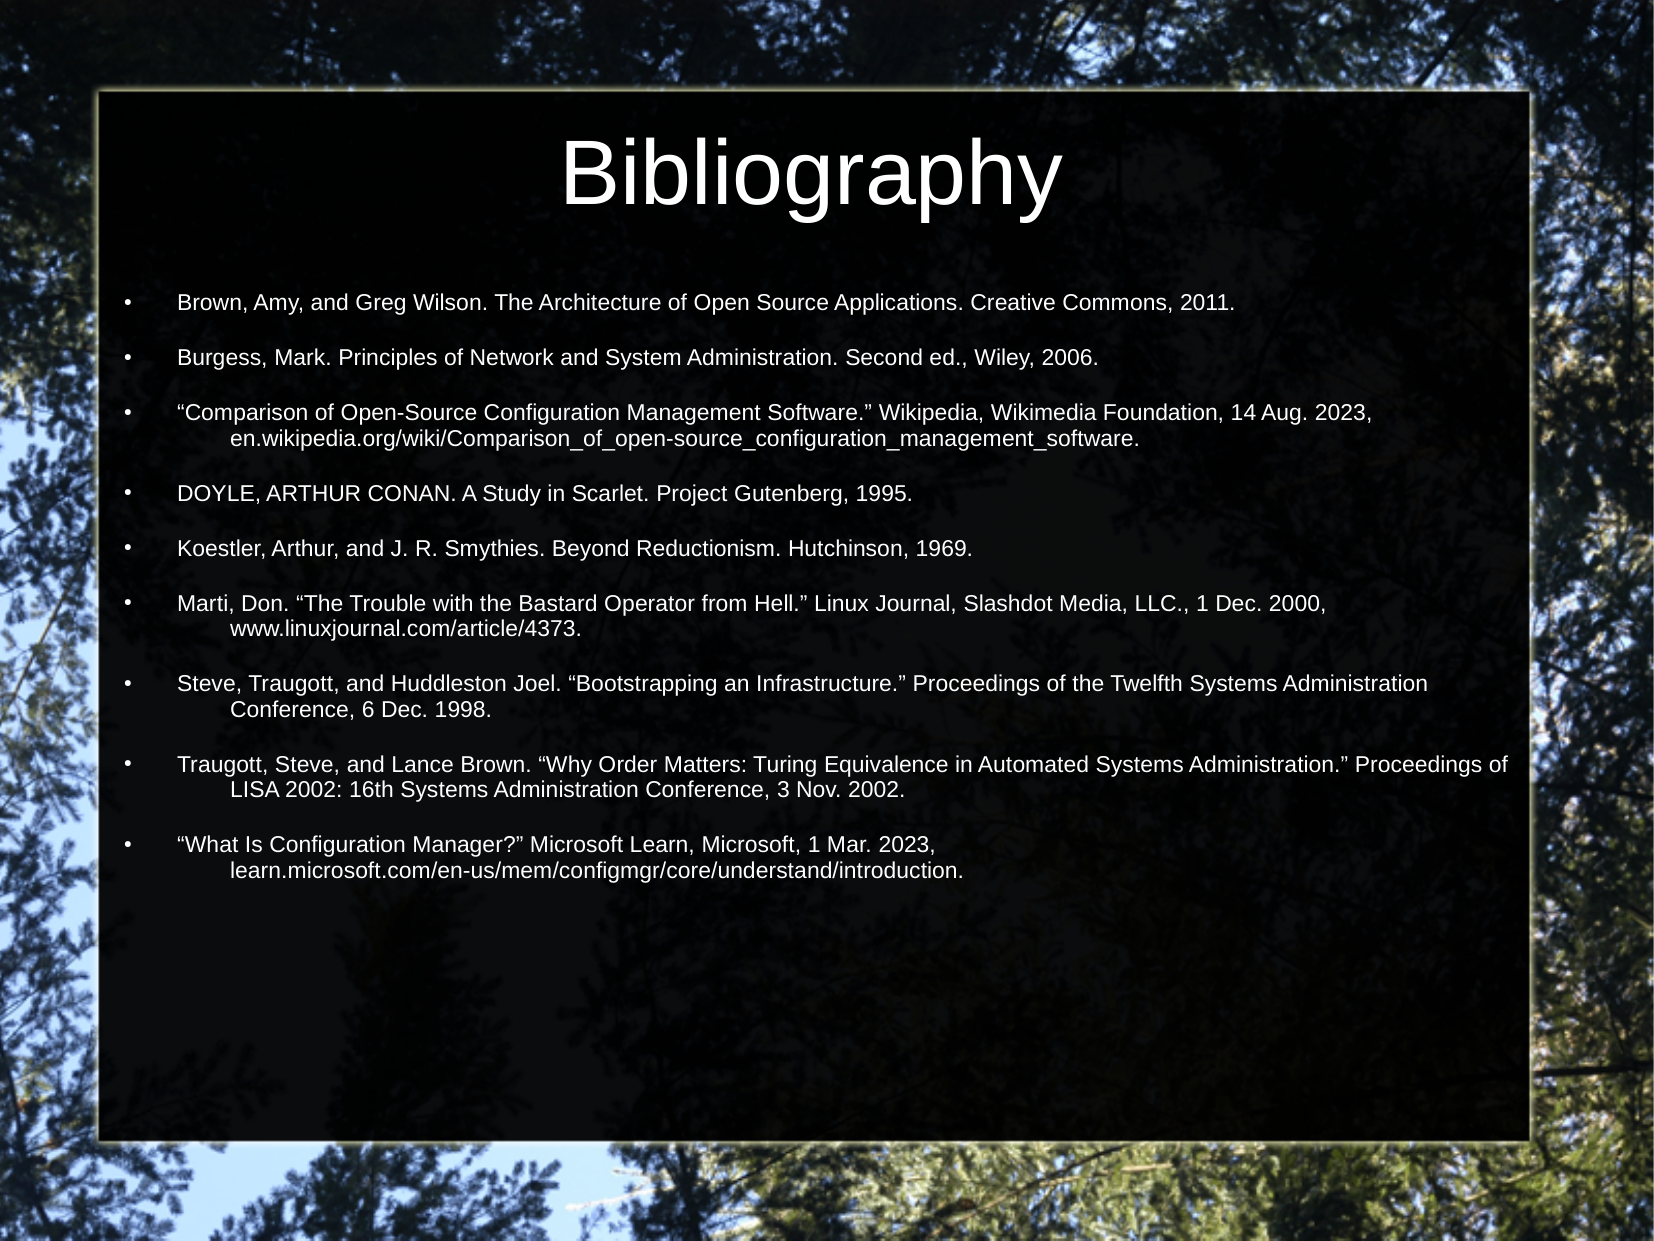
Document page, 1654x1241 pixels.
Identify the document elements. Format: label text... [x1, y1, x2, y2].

list Brown, Amy, and Greg Wilson. The Architecture of Open Source Applications. Creative Commons, 2011. Burgess, Mark. Principles of Network and System Administration. Second ed., Wiley, 2006. “Comparison of Open-Source Configuration Management Software.” Wikipedia, Wikimedia Foundation, 14 Aug. 2023, en.wikipedia.org/wiki/Comparison_of_open-source_configuration_management_software. DOYLE, ARTHUR CONAN. A Study in Scarlet. Project Gutenberg, 1995. Koestler, Arthur, and J. R. Smythies. Beyond Reductionism. Hutchinson, 1969. Marti, Don. “The Trouble with the Bastard Operator from Hell.” Linux Journal, Slashdot Media, LLC., 1 Dec. 2000, www.linuxjournal.com/article/4373. Steve, Traugott, and Huddleston Joel. “Bootstrapping an Infrastructure.” Proceedings of the Twelfth Systems Administration Conference, 6 Dec. 1998. Traugott, Steve, and Lance Brown. “Why Order Matters: Turing Equivalence in Automated Systems Administration.” Proceedings of LISA 2002: 16th Systems Administration Conference, 3 Nov. 2002. “What Is Configuration Manager?” Microsoft Learn, Microsoft, 1 Mar. 2023, learn.microsoft.com/en-us/mem/configmgr/core/understand/introduction. [88, 290, 1536, 1010]
picture [0, 0, 1654, 1241]
title Bibliography [88, 88, 1536, 257]
